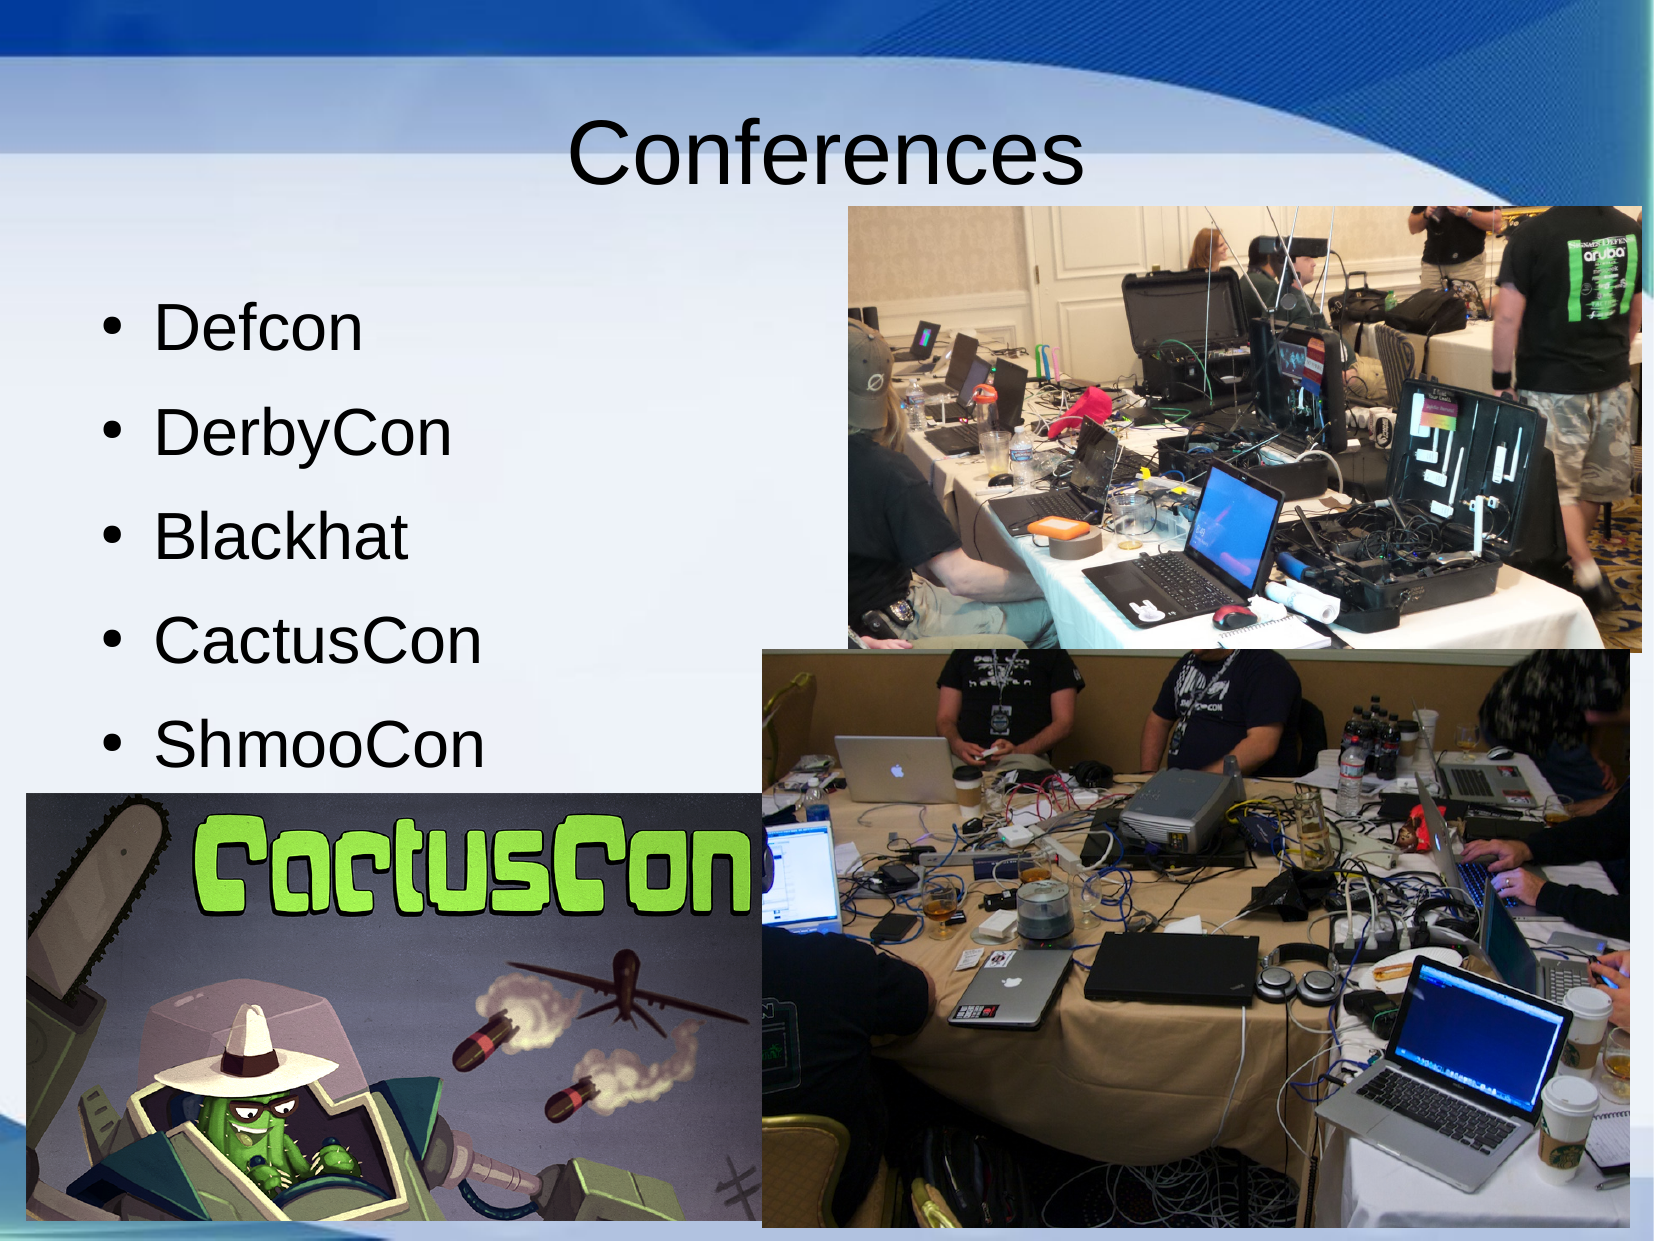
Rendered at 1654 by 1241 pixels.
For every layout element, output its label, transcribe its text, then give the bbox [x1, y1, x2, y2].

picture [0, 0, 1654, 1241]
list Defcon DerbyCon Blackhat CactusCon ShmooCon [82, 290, 848, 793]
title Conferences [82, 49, 1571, 257]
